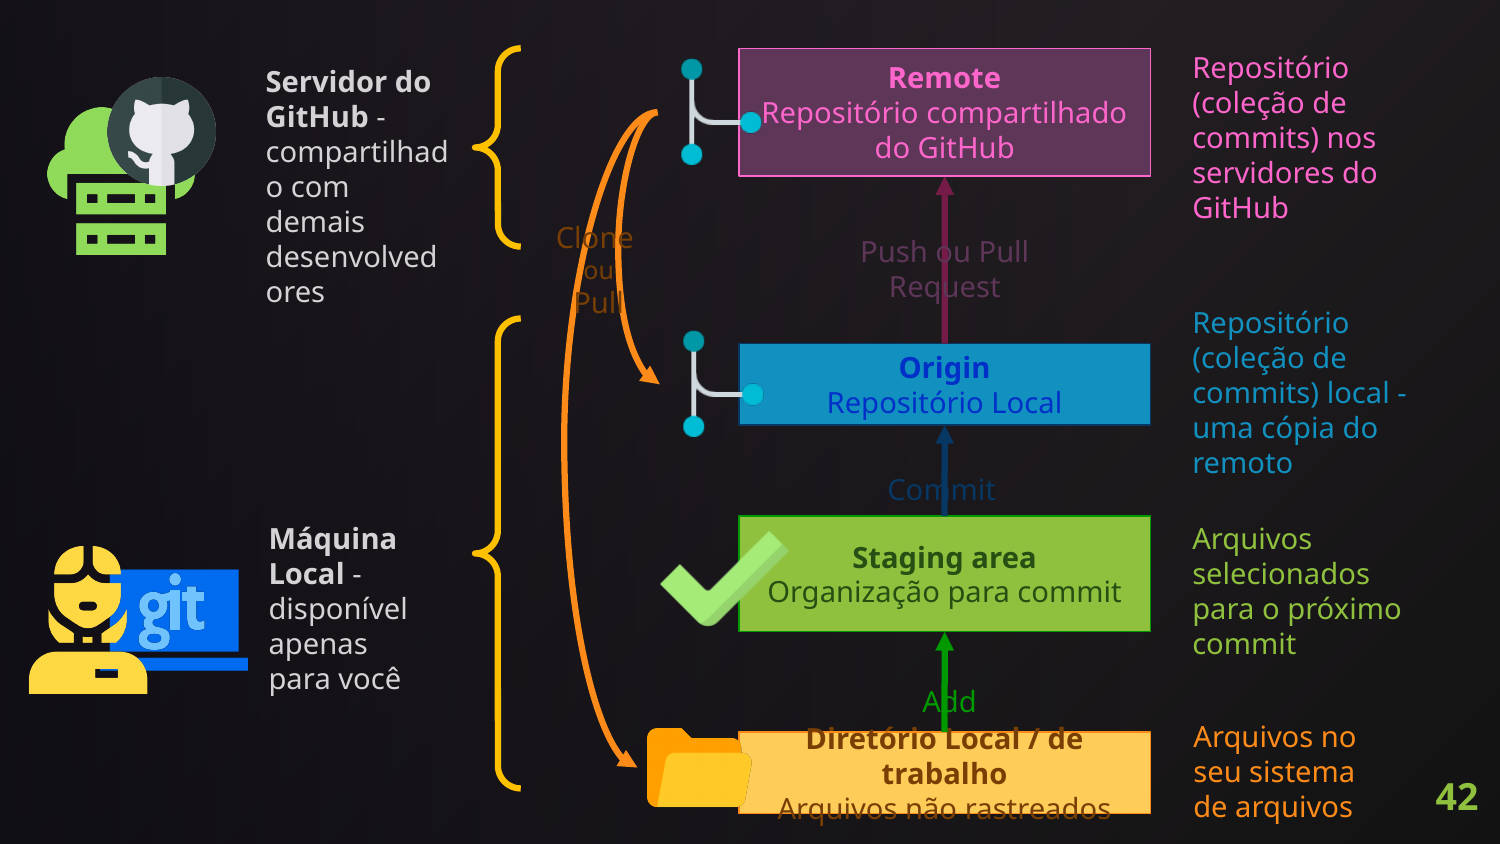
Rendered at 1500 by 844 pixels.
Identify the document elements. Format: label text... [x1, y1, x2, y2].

text_box Arquivos no seu sistema de arquivos [1178, 703, 1380, 832]
picture [659, 320, 788, 449]
text_box Commit [861, 447, 1022, 529]
text_box Remote Repositório compartilhado do GitHub [786, 48, 1151, 176]
text_box Clone ou Pull [539, 204, 658, 326]
picture [660, 514, 789, 643]
picture [637, 708, 756, 827]
text_box Diretório Local / de trabalho Arquivos não rastreados [756, 732, 1151, 814]
text_box Máquina Local - disponível apenas para você [253, 505, 450, 704]
text_box Servidor do GitHub - compartilhado com demais desenvolvedores [250, 48, 469, 278]
slide_number <number> [1407, 752, 1494, 844]
picture [14, 546, 248, 694]
text_box Add [890, 659, 1009, 742]
text_box Arquivos selecionados para o próximo commit [1177, 505, 1447, 597]
text_box Repositório (coleção de commits) local - uma cópia do remoto [1177, 289, 1463, 479]
picture [47, 77, 216, 255]
text_box Origin Repositório Local [788, 343, 1151, 425]
text_box Push ou Pull Request [835, 227, 1054, 310]
text_box Repositório (coleção de commits) nos servidores do GitHub [1177, 34, 1475, 126]
picture [657, 48, 786, 176]
text_box Staging area Organização para commit [789, 515, 1151, 632]
